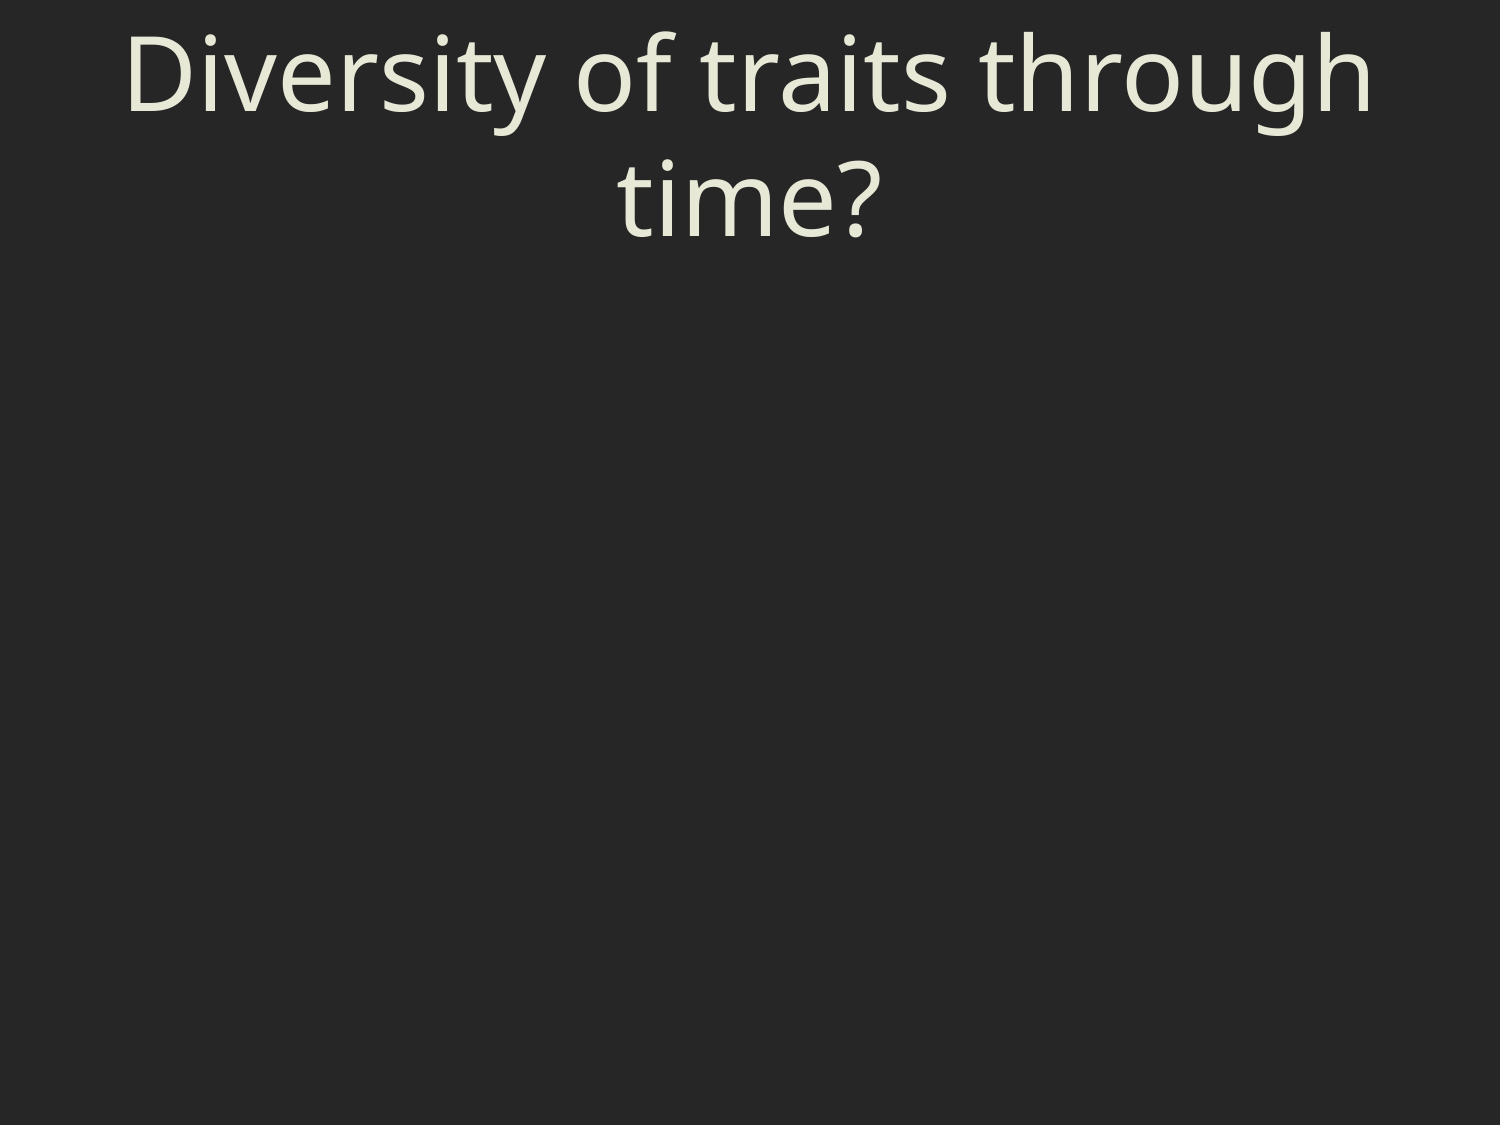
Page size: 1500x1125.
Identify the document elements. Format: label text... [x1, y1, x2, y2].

text_box Diversity of traits through time? [0, 0, 1500, 265]
